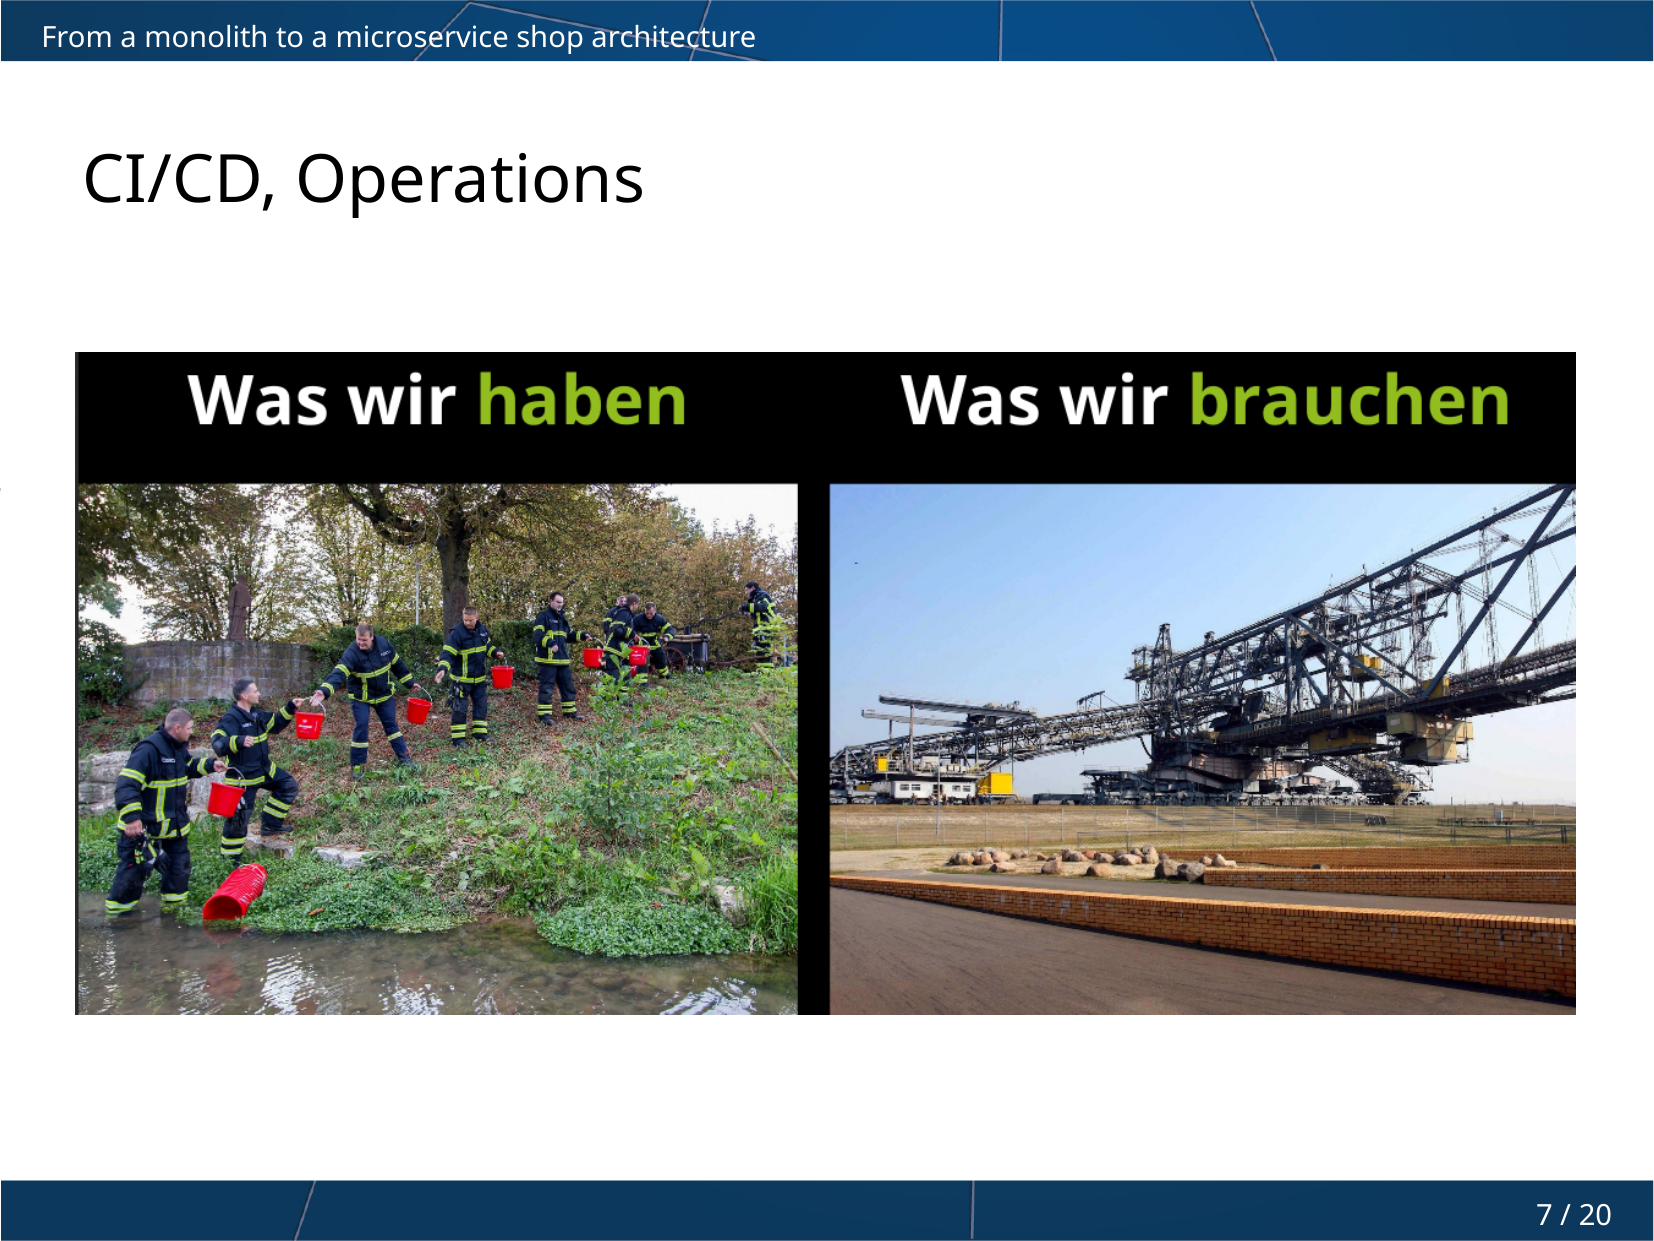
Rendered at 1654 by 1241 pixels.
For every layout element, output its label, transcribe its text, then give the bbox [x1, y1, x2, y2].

picture [0, 0, 1654, 1241]
title CI/CD, Operations [23, 80, 1512, 273]
